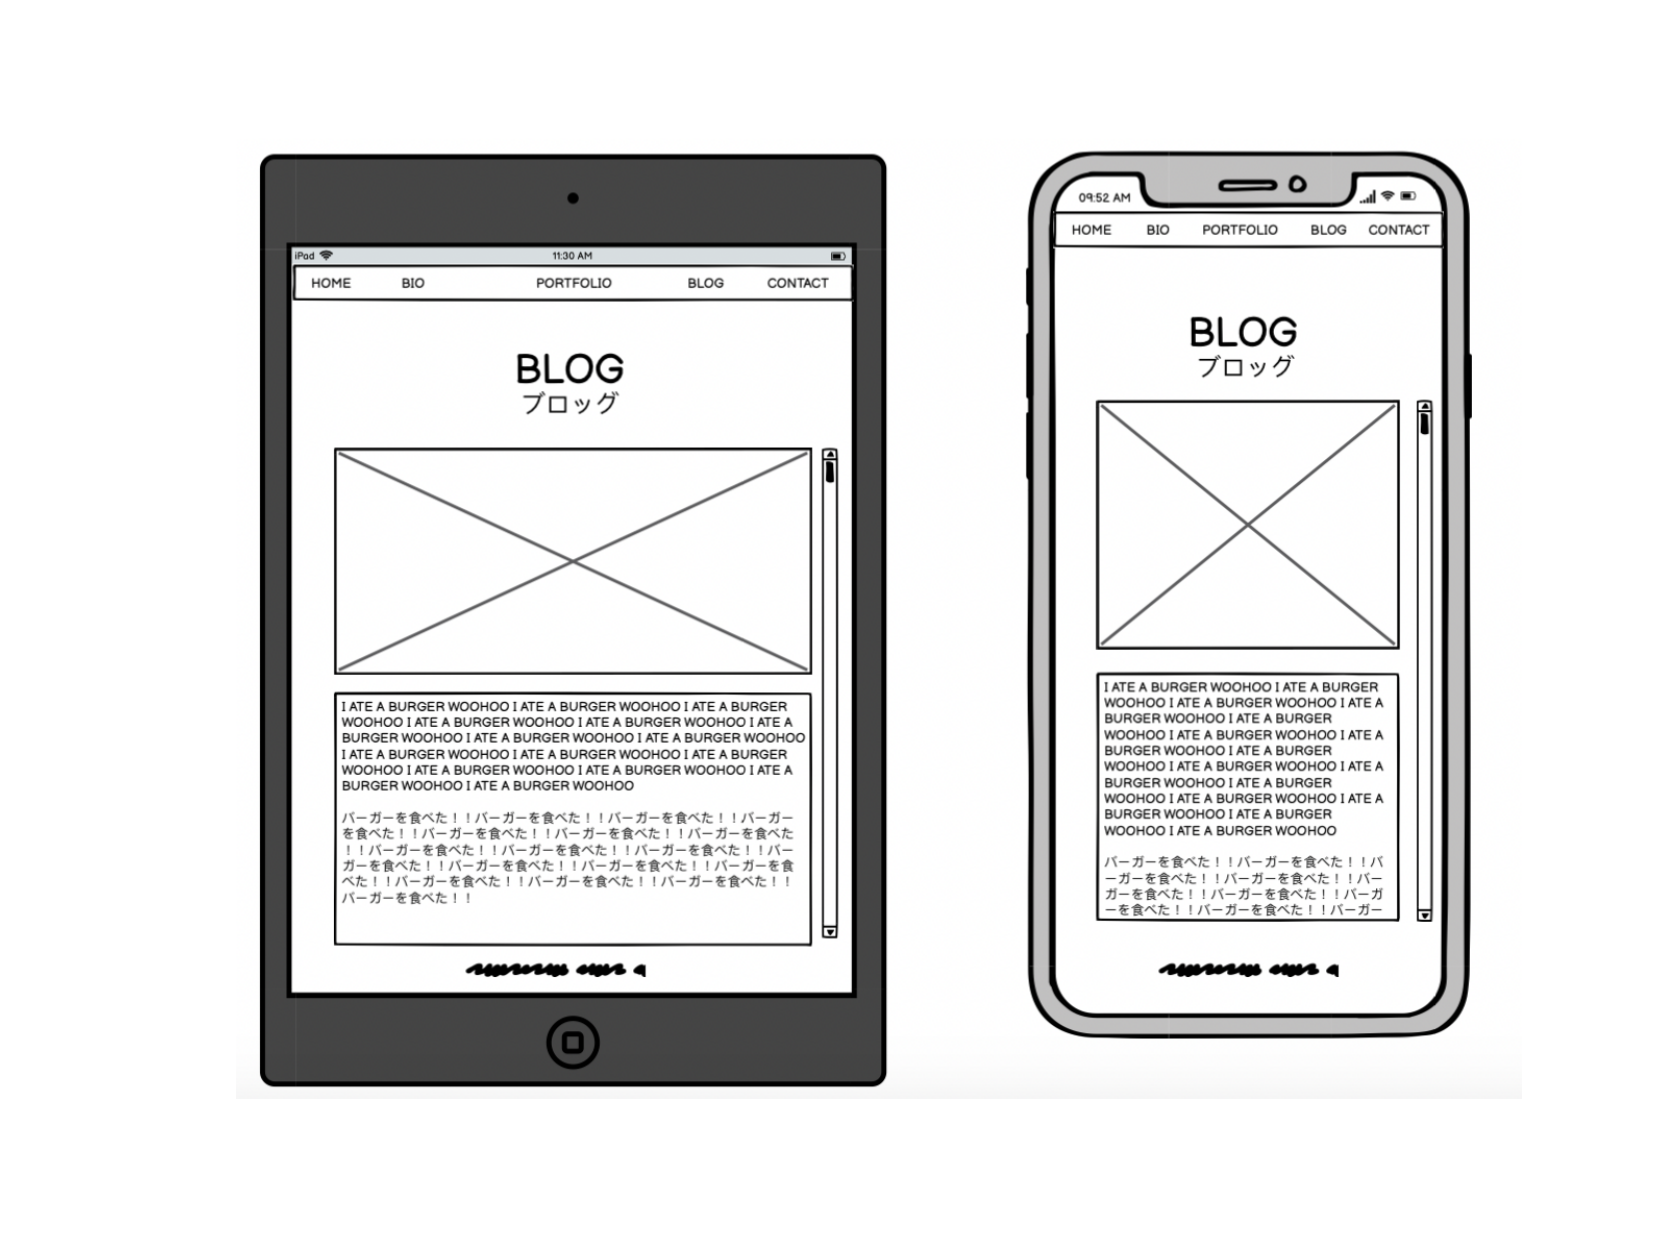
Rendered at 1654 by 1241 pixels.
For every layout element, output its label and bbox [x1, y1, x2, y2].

picture [236, 138, 1522, 1099]
